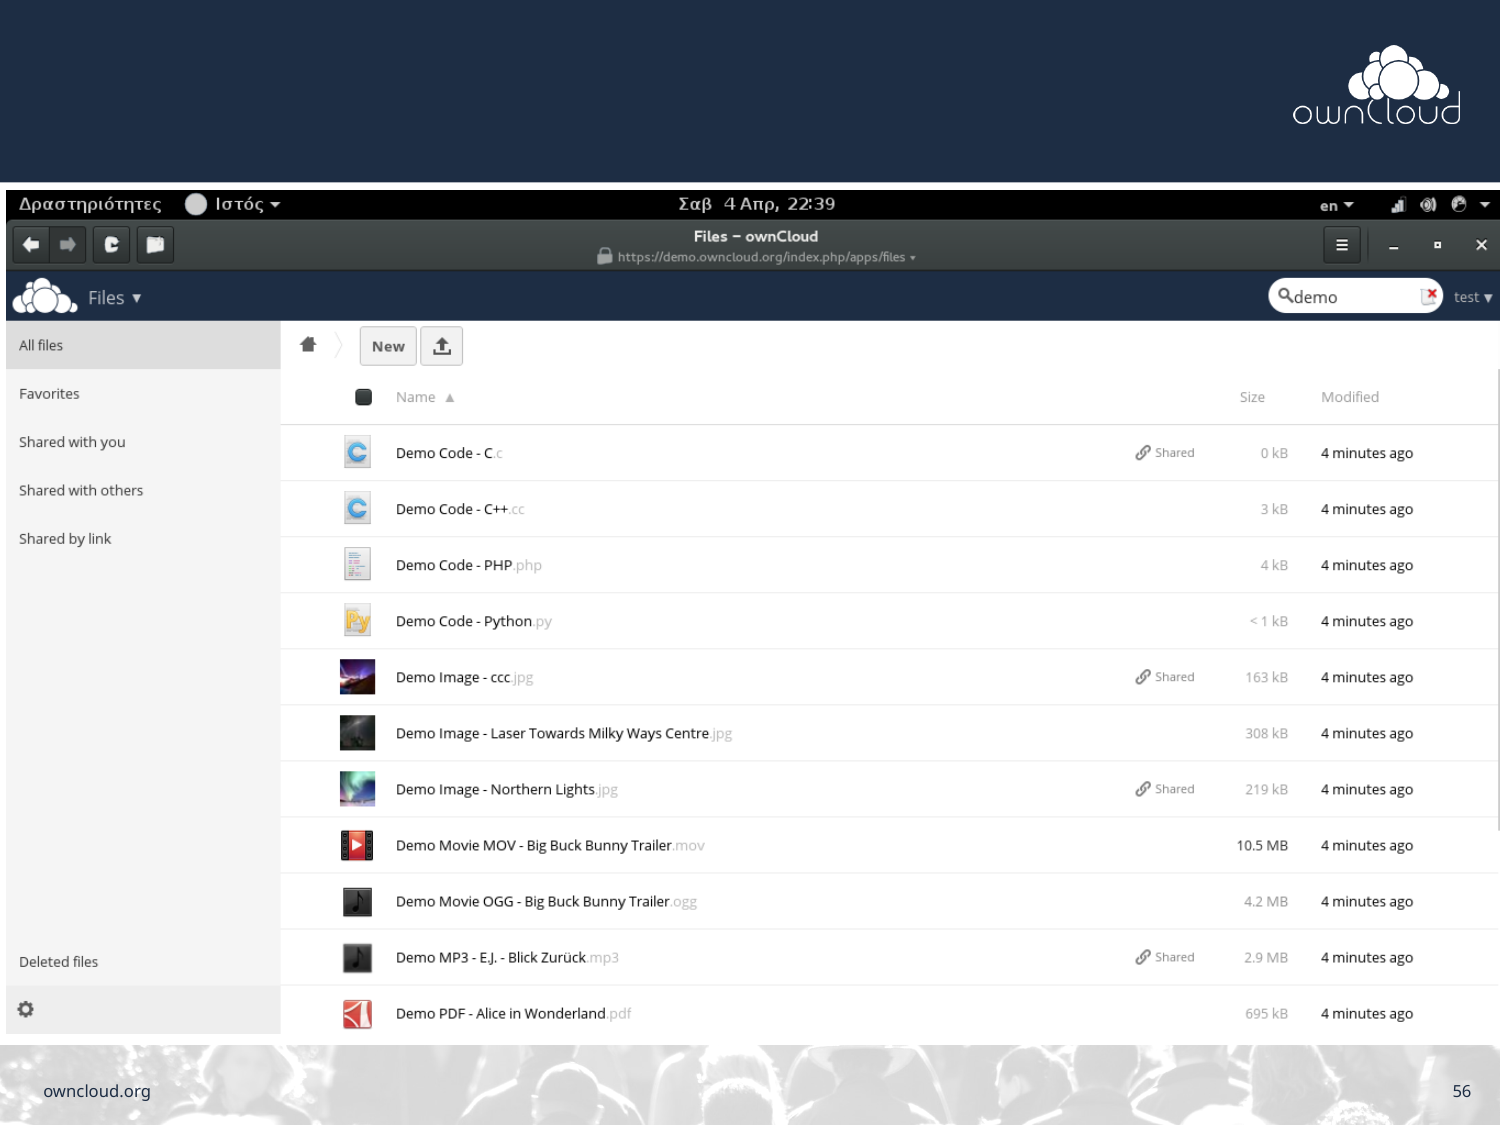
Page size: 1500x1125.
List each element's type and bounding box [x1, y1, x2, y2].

picture [0, 1045, 1500, 1125]
picture [1293, 45, 1460, 124]
picture [6, 190, 1500, 1034]
